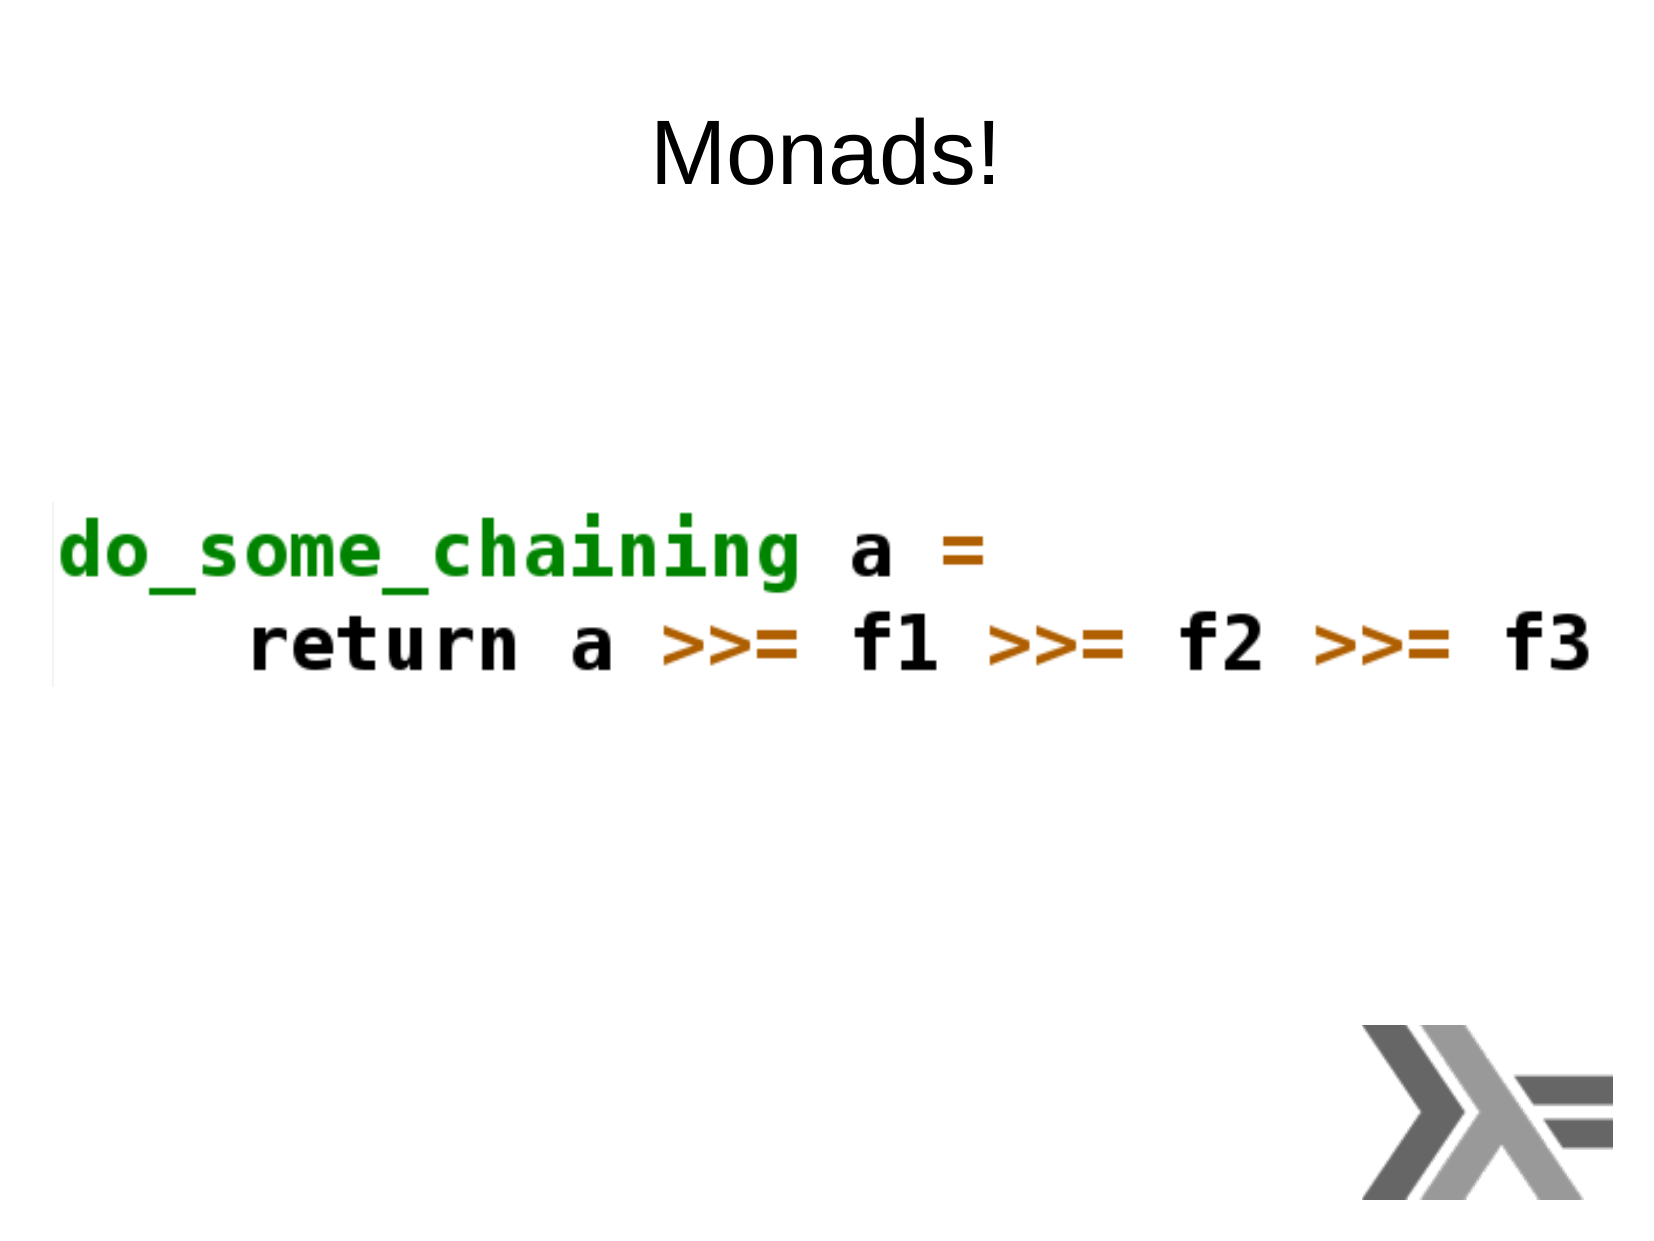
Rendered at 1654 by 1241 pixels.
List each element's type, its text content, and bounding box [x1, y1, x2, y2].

picture [52, 502, 1603, 687]
picture [1362, 1025, 1613, 1201]
title Monads! [82, 56, 1571, 250]
